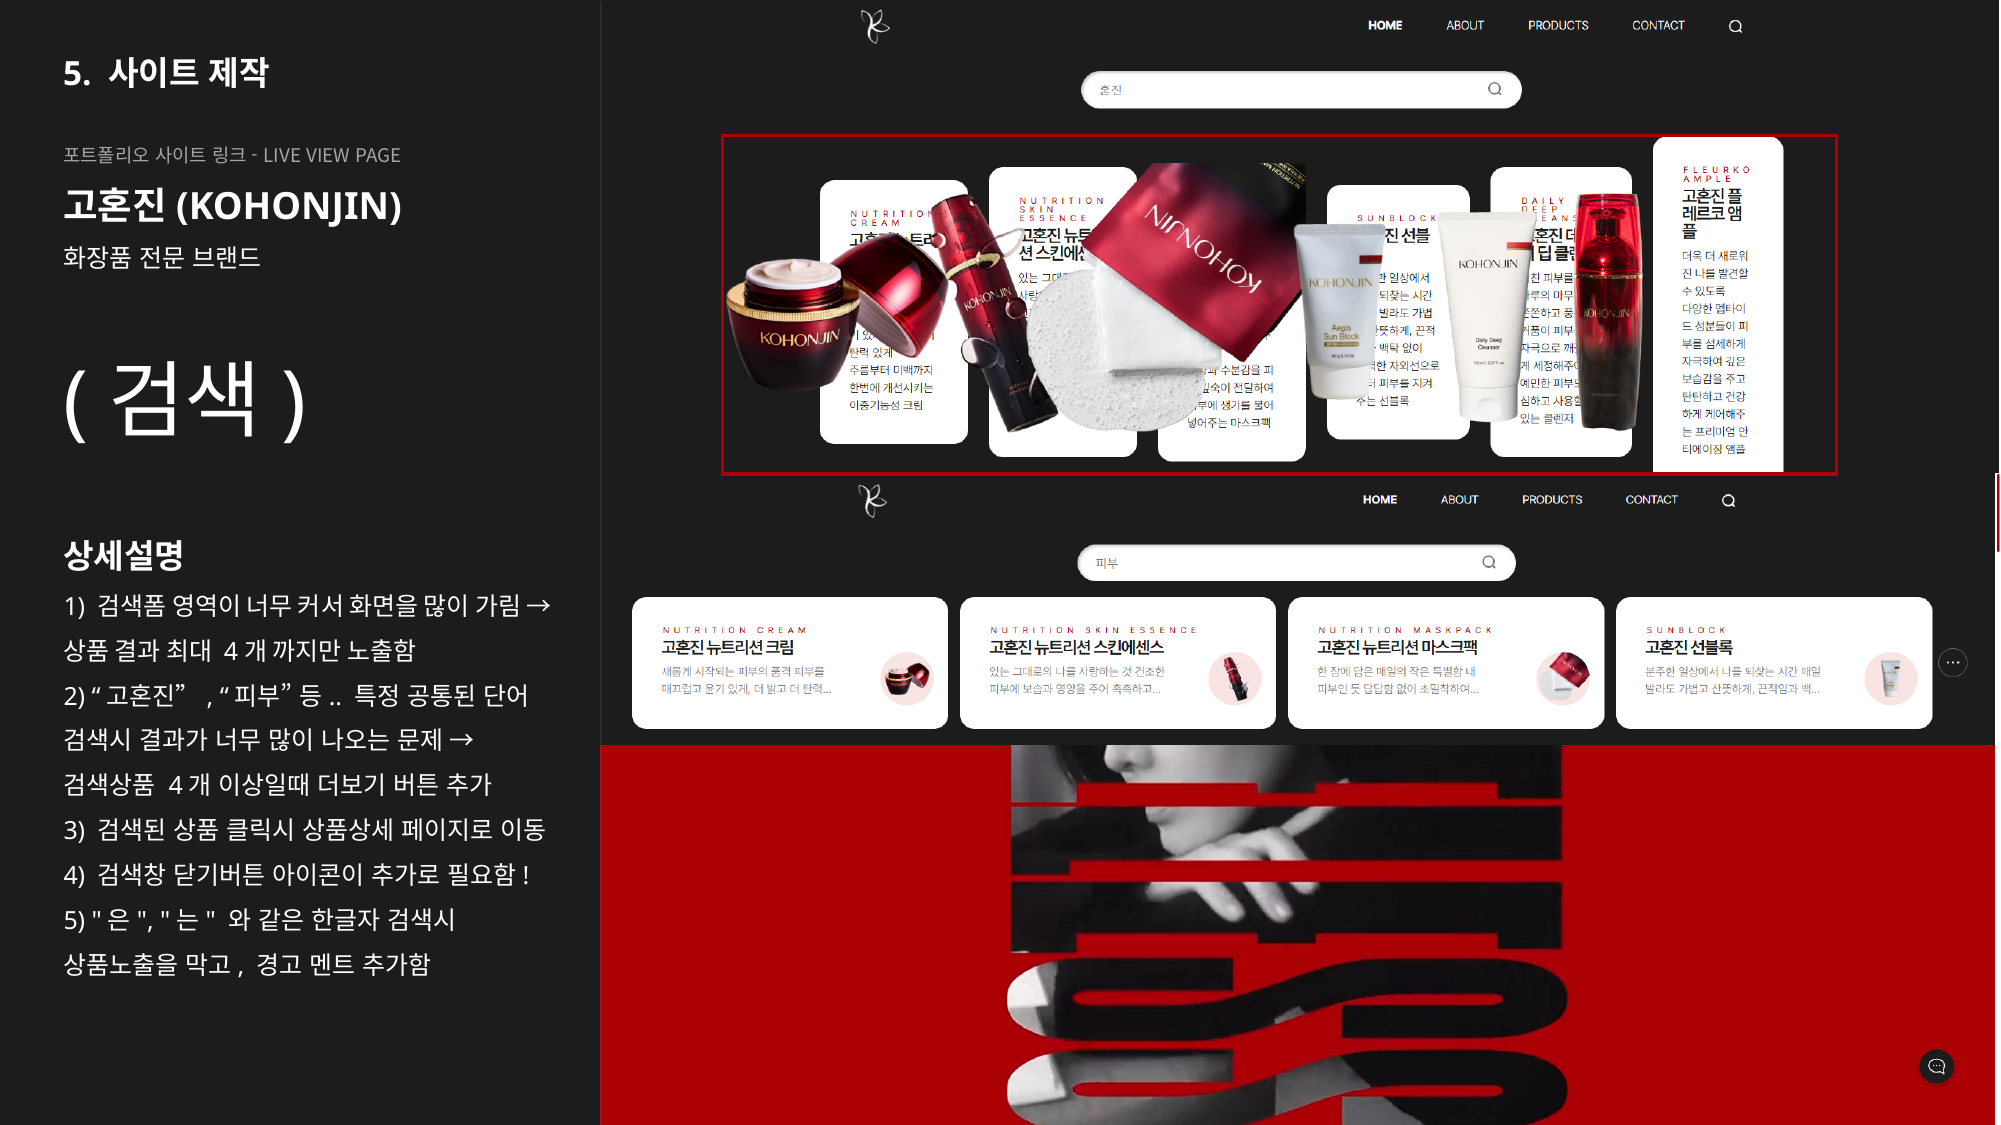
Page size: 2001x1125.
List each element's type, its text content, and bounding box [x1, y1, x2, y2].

text_box 고혼진(KOHONJIN) 화장품 전문 브랜드 [48, 174, 579, 276]
text_box [0, 0, 600, 1125]
text_box (검색) [48, 339, 579, 456]
text_box 5. 사이트 제작 [48, 44, 579, 101]
text_box 포트폴리오 사이트 링크 - LIVE VIEW PAGE [48, 136, 579, 174]
text_box 상세설명 1) 검색폼 영역이 너무 커서 화면을 많이 가림 → 상품 결과 최대 4개 까지만 노출함 2) “고혼진”, “피부” 등.. 특정 공통된 단어 검색시 결과가 너무 많이 나오는 문제 → 검색상품 4개 이상일때 더보기 버튼 추가 3) 검색된 상품 클릭시 상품상세 페이지로 이동 4) 검색창 닫기버튼 아이콘이 추가로 필요함! 5) "은", "는" 와 같은 한글자 검색시 상품노출을 막고, 경고 멘트 추가함 [48, 507, 579, 1033]
picture [600, 0, 2000, 1125]
